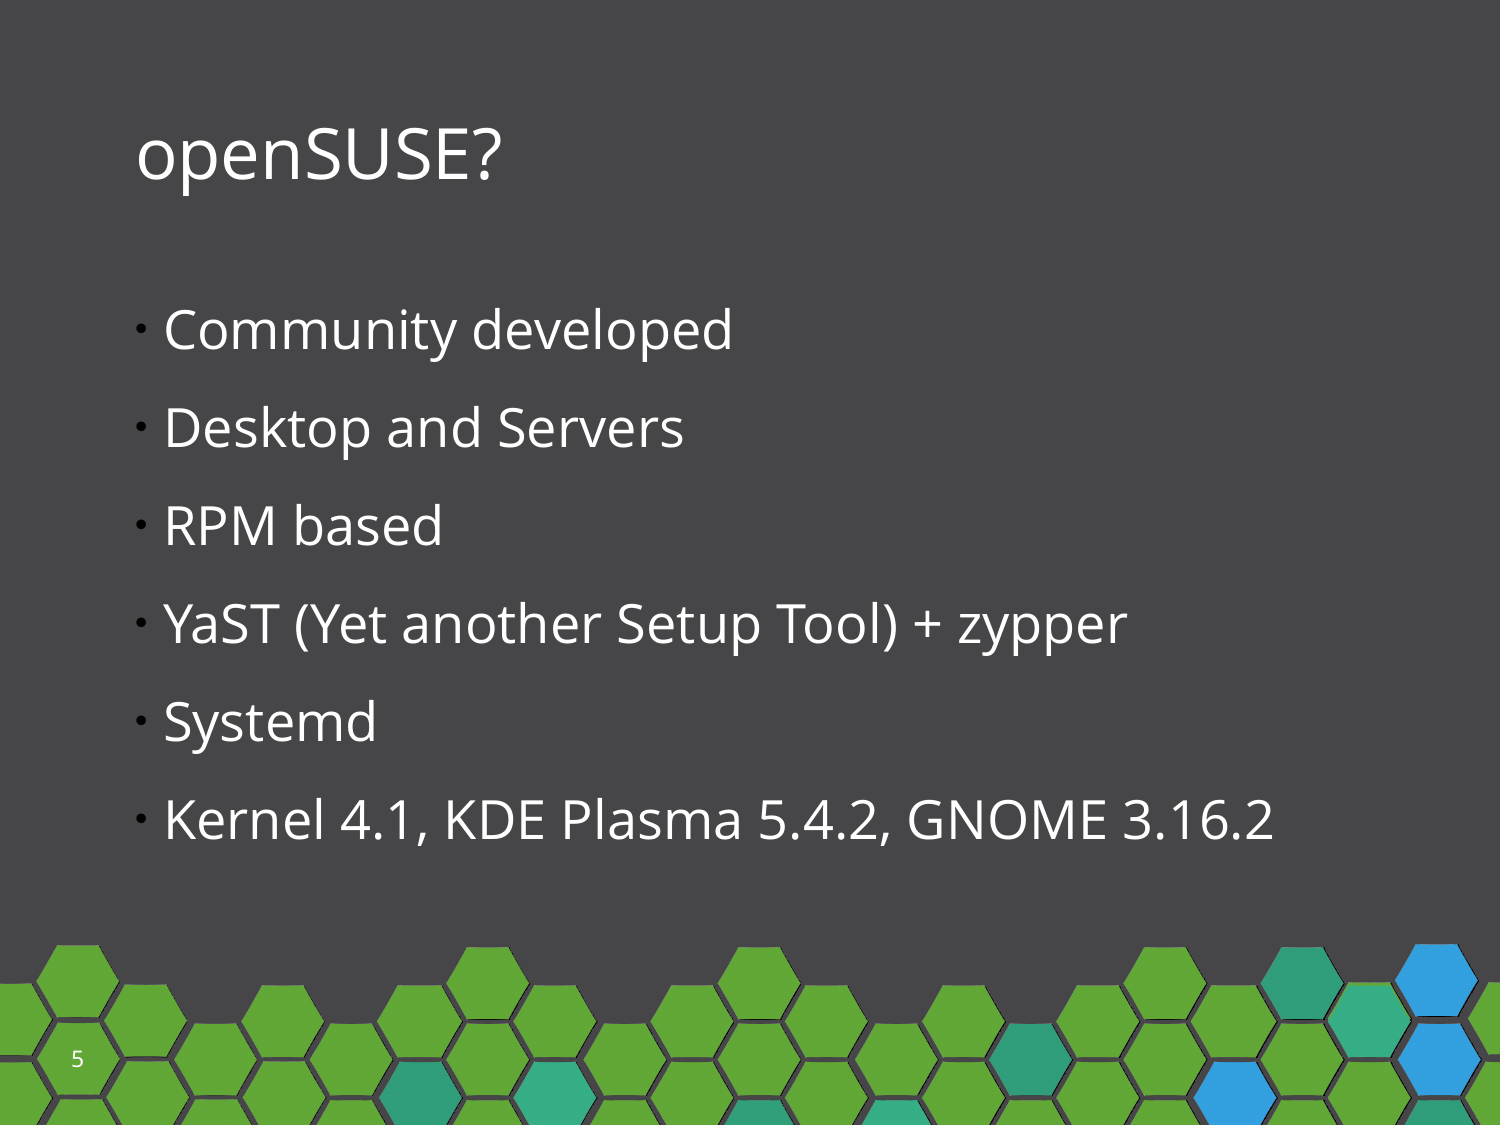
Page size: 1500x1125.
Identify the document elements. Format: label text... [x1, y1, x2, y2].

title openSUSE? [135, 71, 1372, 234]
list Community developed Desktop and Servers RPM based YaST (Yet another Setup Tool) + zypper Systemd Kernel 4.1, KDE Plasma 5.4.2, GNOME 3.16.2 [135, 291, 1372, 945]
picture [0, 944, 1500, 1125]
